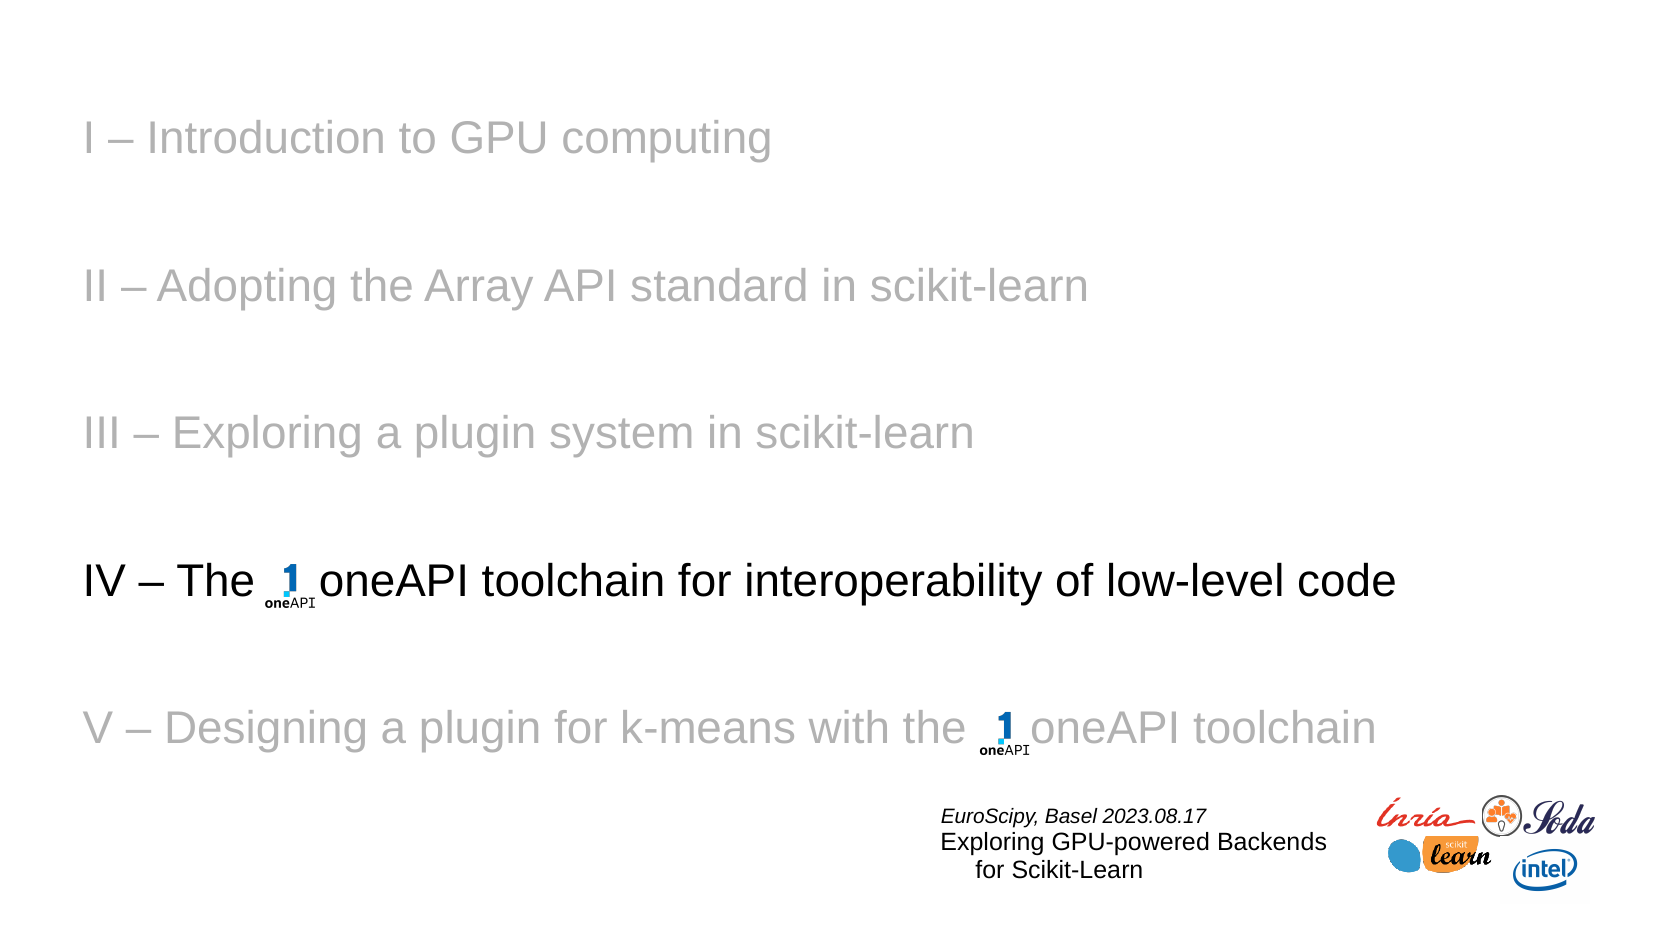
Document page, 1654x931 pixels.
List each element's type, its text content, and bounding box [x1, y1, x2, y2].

text_box EuroScipy, Basel 2023.08.17 Exploring GPU-powered Backends for Scikit-Learn [862, 713, 1654, 931]
picture [956, 706, 1053, 713]
list I – Introduction to GPU computing II – Adopting the Array API standard in scikit-learn III – Exploring a plugin system in scikit-learn IV – The oneAPI toolchain for interoperability of low-level code V – Designing a plugin for k-means with the oneAPI toolchain [82, 112, 1571, 758]
picture [241, 558, 339, 614]
